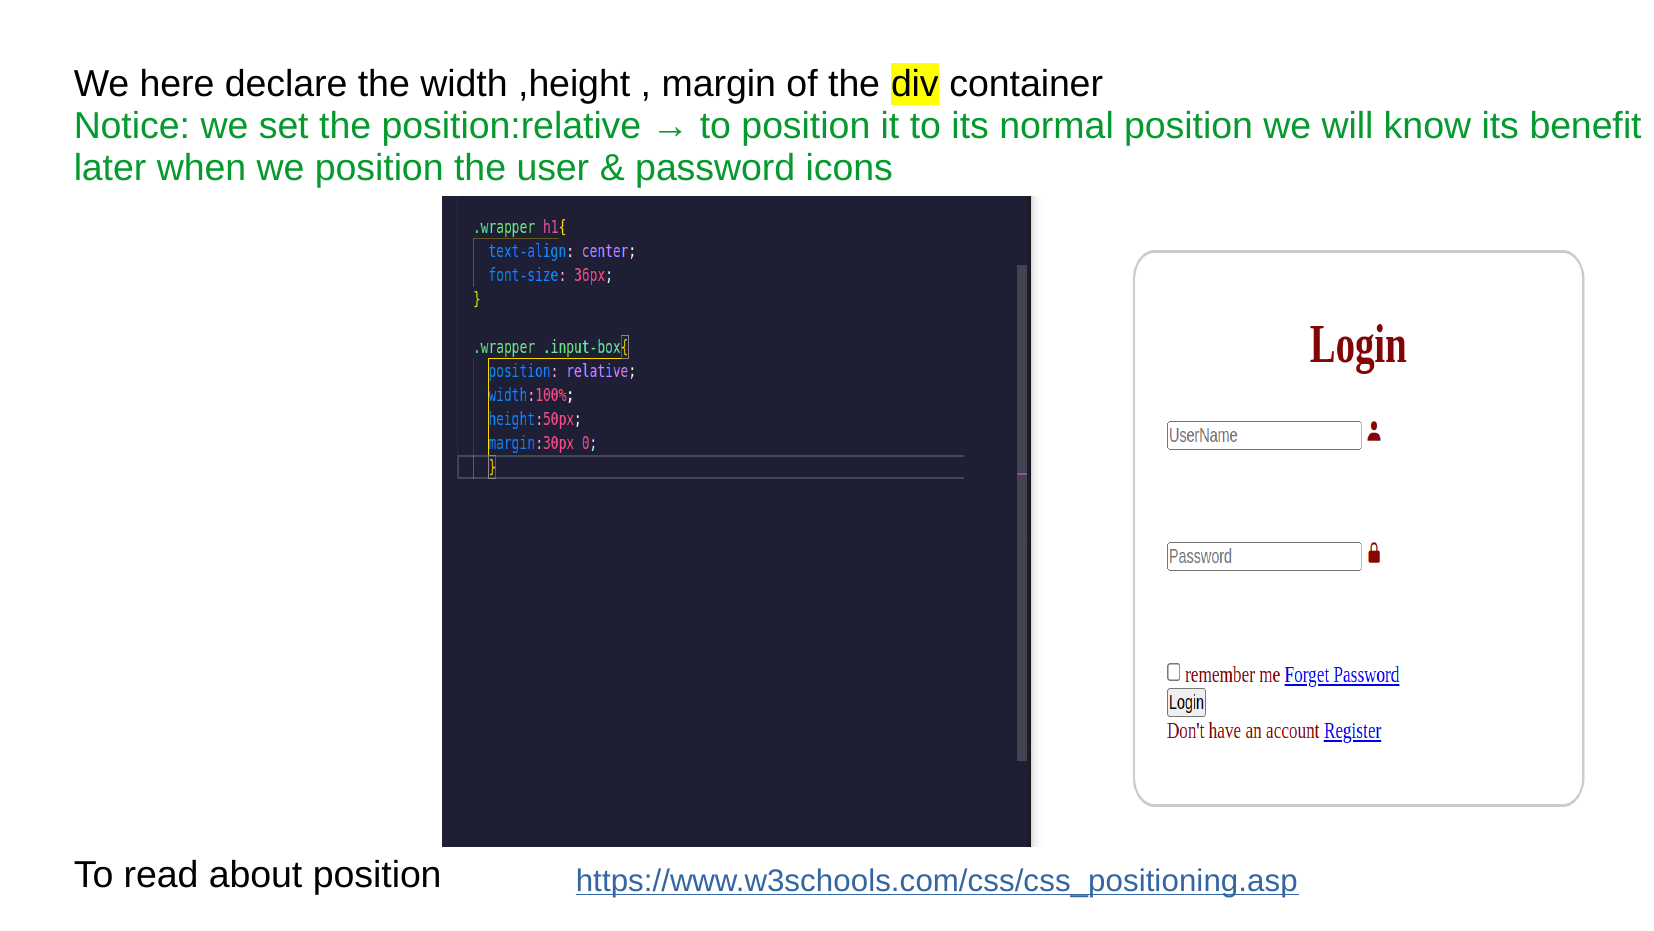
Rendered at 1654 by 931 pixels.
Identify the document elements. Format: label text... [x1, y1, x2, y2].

text_box We here declare the width ,height , margin of the div container Notice: we set the position:relative → to position it to its normal position we will know its benefit later when we position the user & password icons [59, 55, 1654, 197]
text_box To read about position [59, 846, 457, 904]
text_box https://www.w3schools.com/css/css_positioning.asp [561, 856, 1314, 906]
picture [442, 197, 1625, 847]
